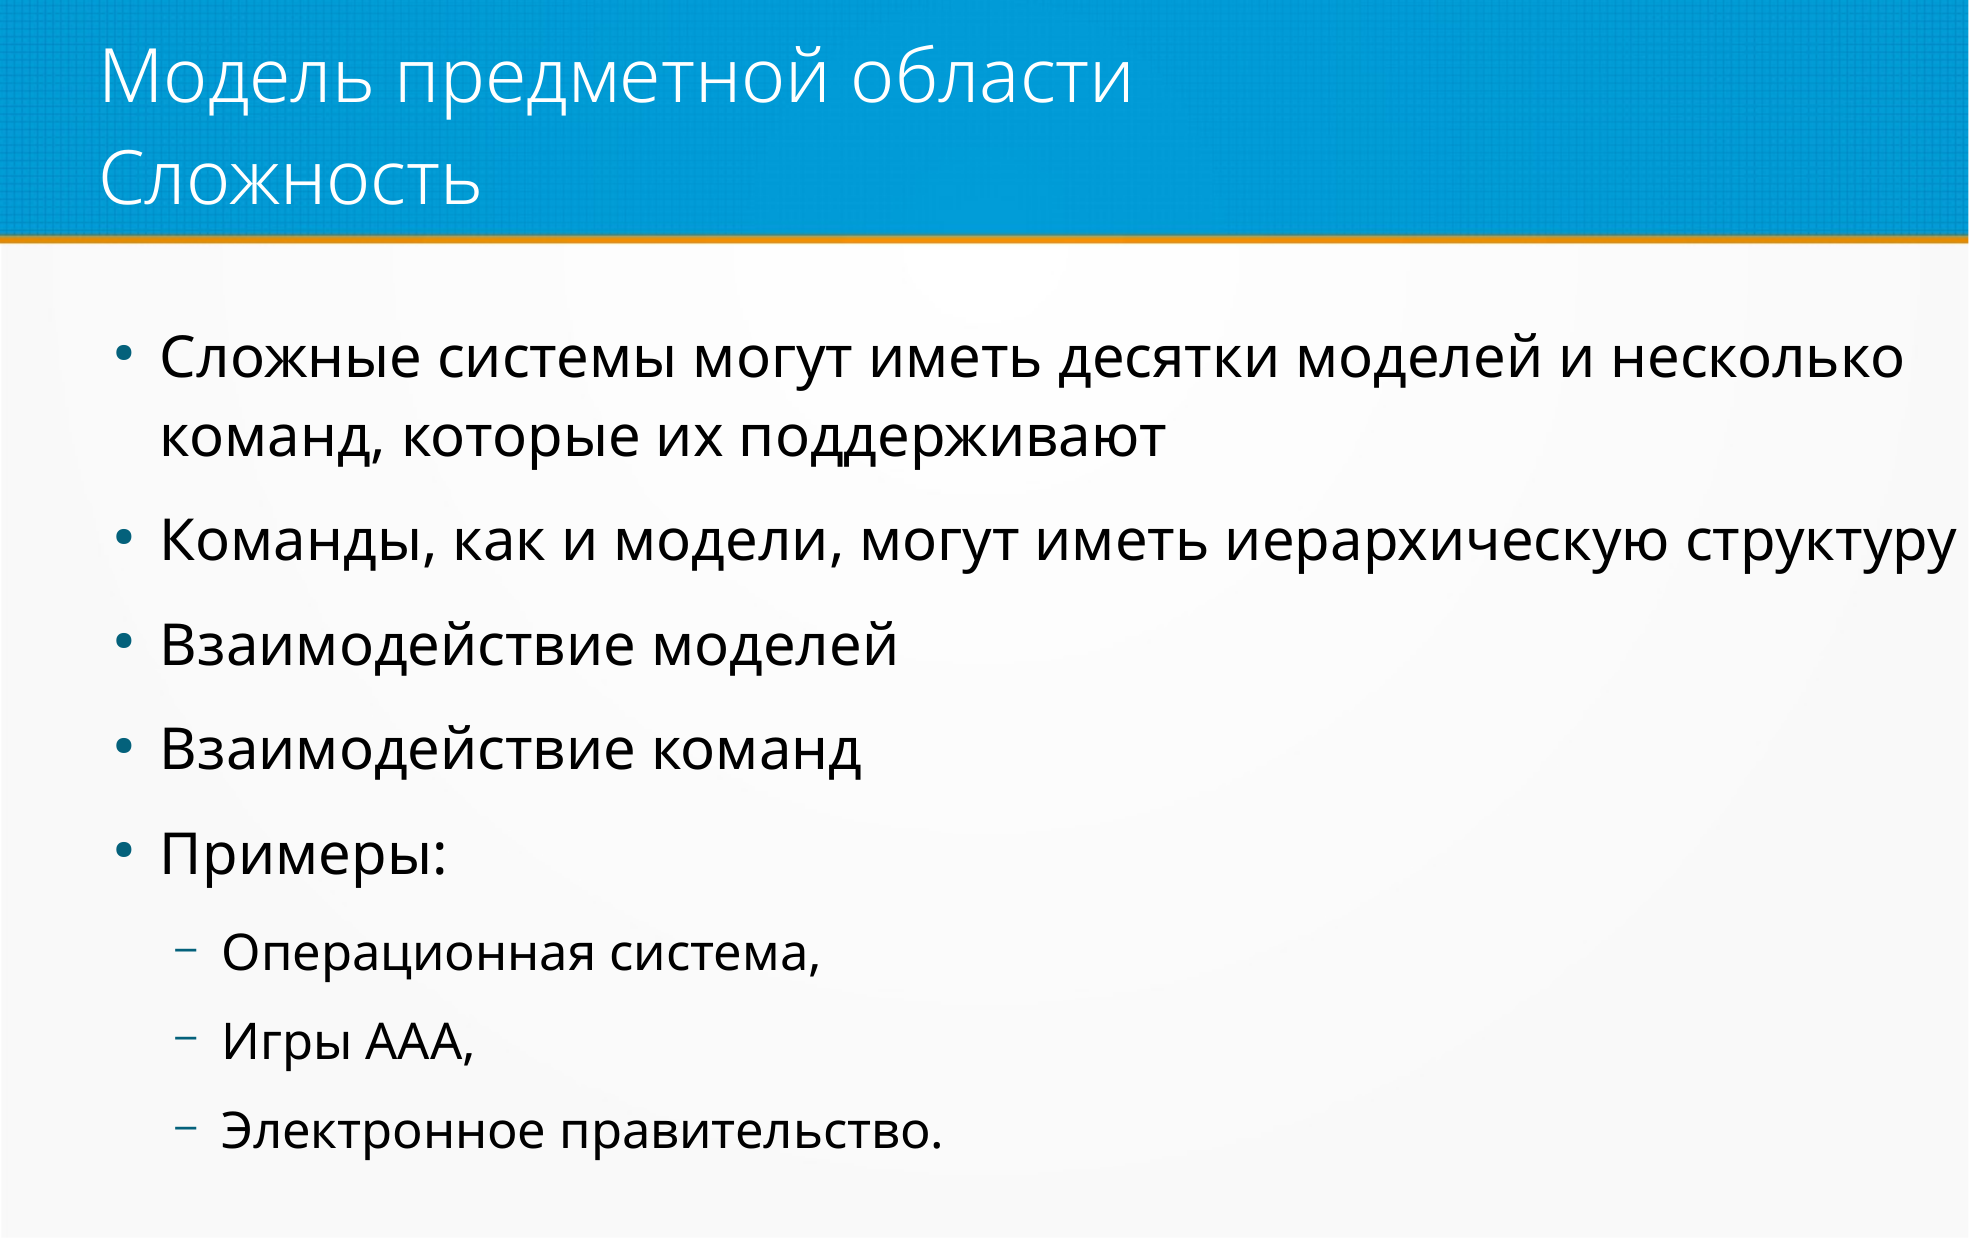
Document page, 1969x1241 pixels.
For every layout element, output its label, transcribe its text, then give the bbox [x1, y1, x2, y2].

list Сложные системы могут иметь десятки моделей и несколько команд, которые их поддерживают Команды, как и модели, могут иметь иерархическую структуру Взаимодействие моделей Взаимодействие команд Примеры: Операционная система, Игры AAA, Электронное правительство. [98, 315, 1969, 1241]
picture [0, 233, 1969, 1241]
title Модель предметной области Сложность [98, 19, 1870, 227]
